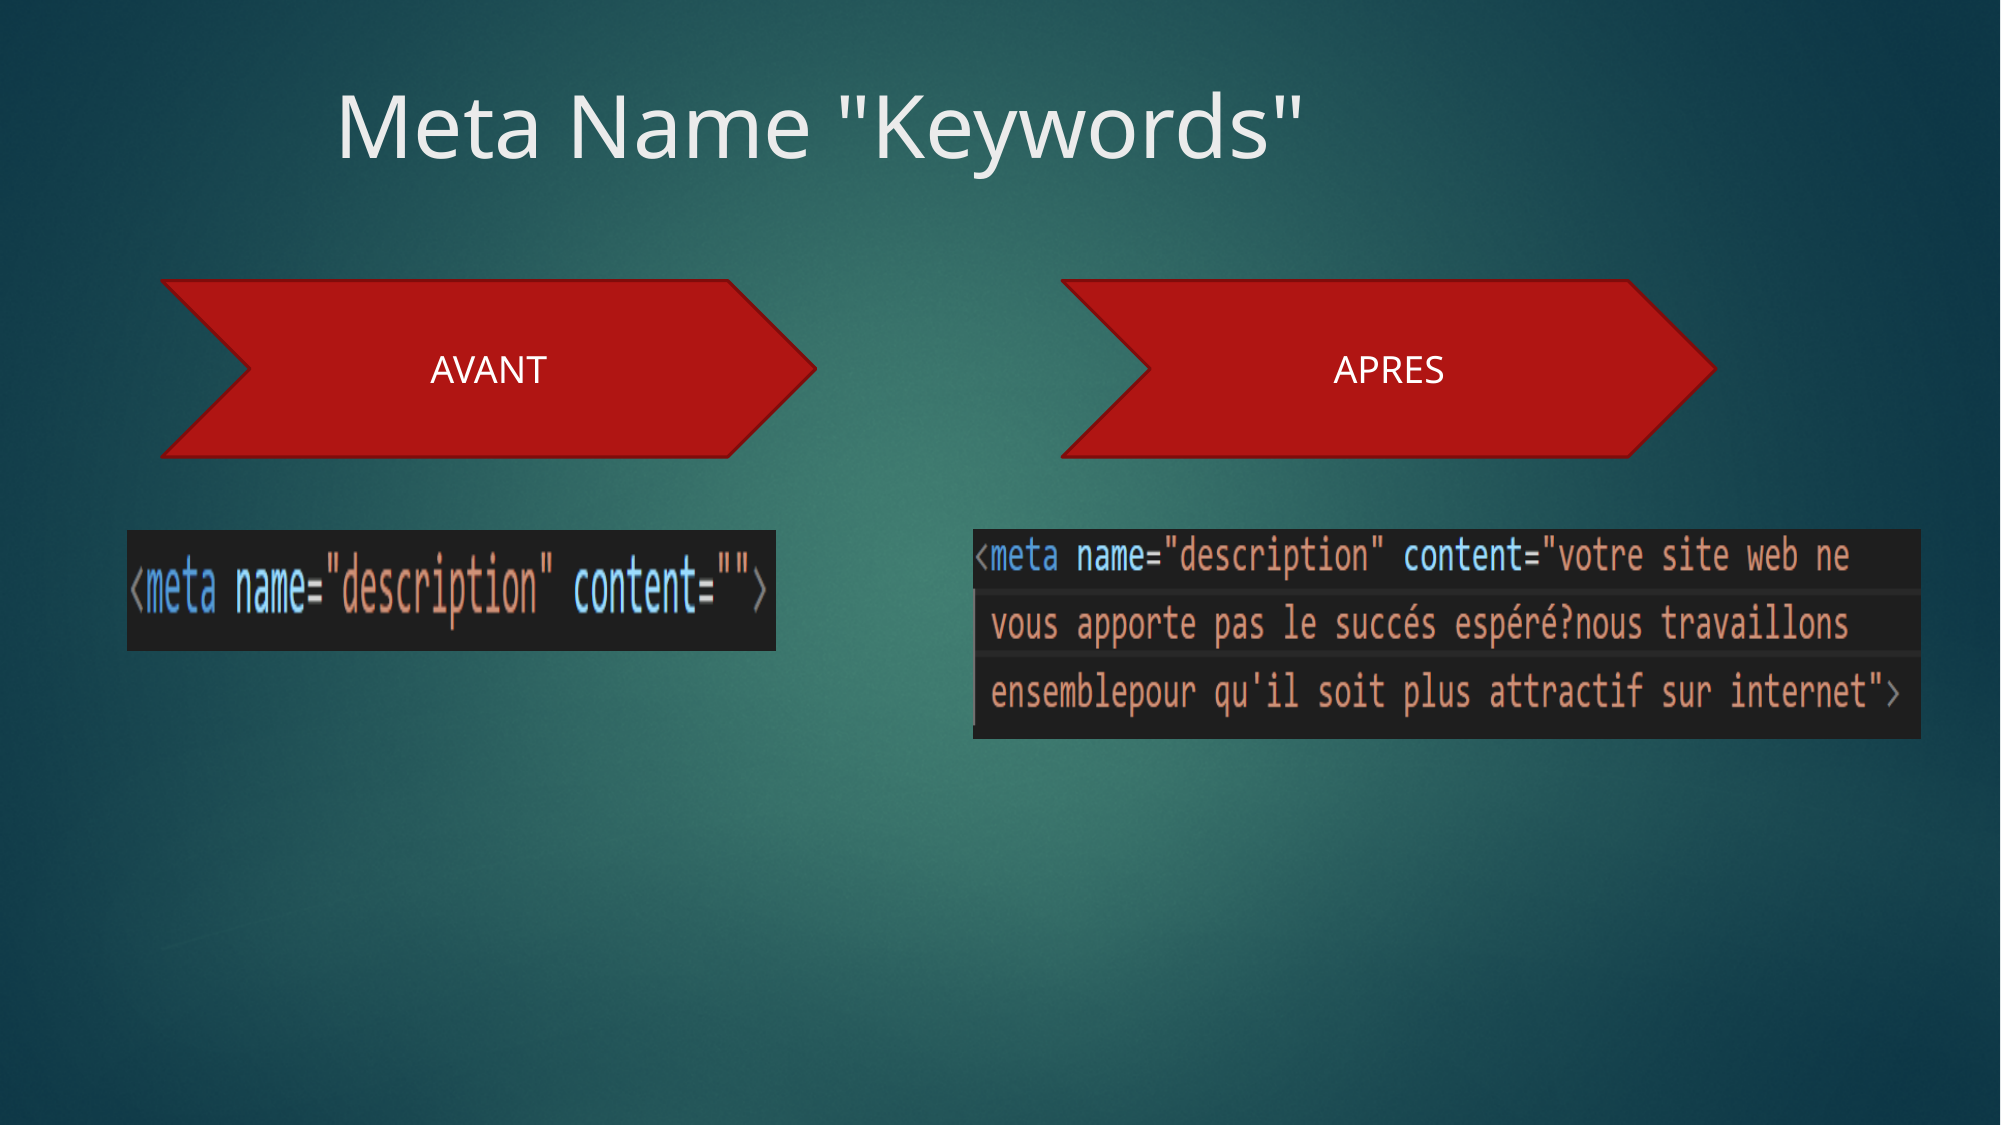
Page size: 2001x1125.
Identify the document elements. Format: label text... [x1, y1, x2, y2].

title Meta Name "Keywords" [205, 63, 1698, 192]
picture [127, 530, 776, 651]
text_box APRES [1062, 280, 1717, 458]
picture [973, 530, 1921, 739]
text_box AVANT [161, 280, 816, 458]
